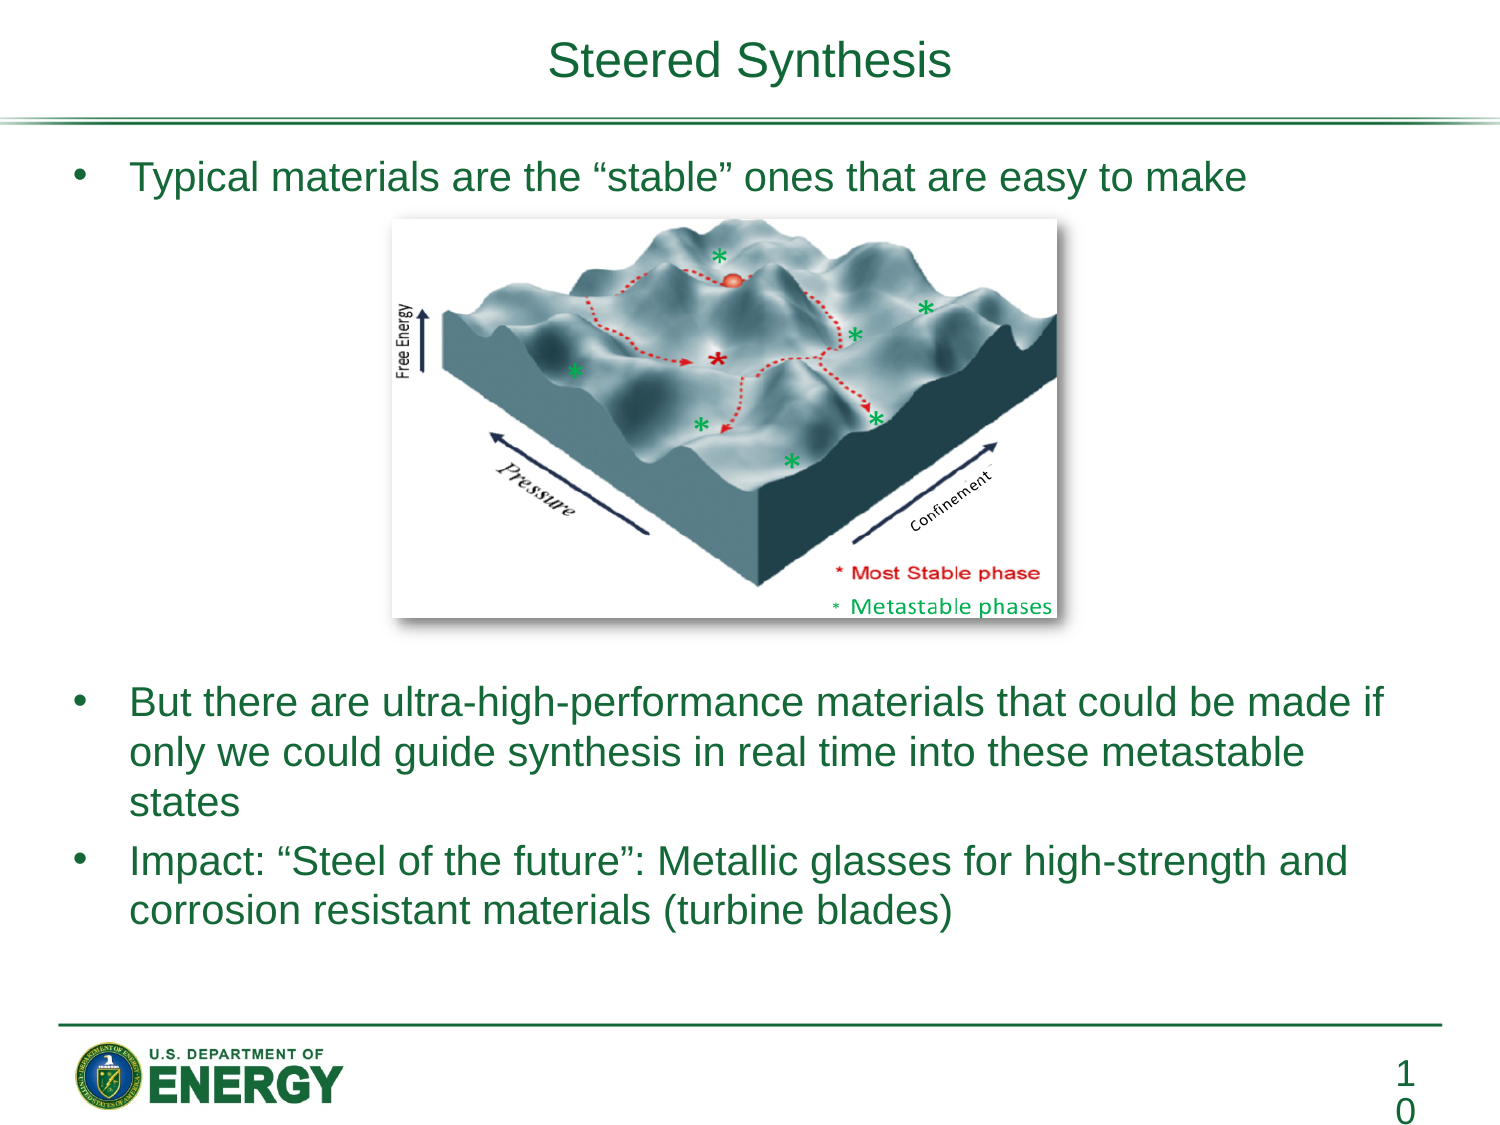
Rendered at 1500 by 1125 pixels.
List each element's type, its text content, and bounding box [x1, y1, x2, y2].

picture [376, 203, 1086, 647]
slide_number <number> [1380, 1041, 1443, 1102]
picture [0, 152, 1500, 1125]
title Steered Synthesis [0, 0, 1500, 152]
list Typical materials are the “stable” ones that are easy to make But there are ultra-high-performance materials that could be made if only we could guide synthesis in real time into these metastable states Impact: “Steel of the future”: Metallic glasses for high-strength and corrosion resistant materials (turbine blades) [57, 152, 1438, 1005]
